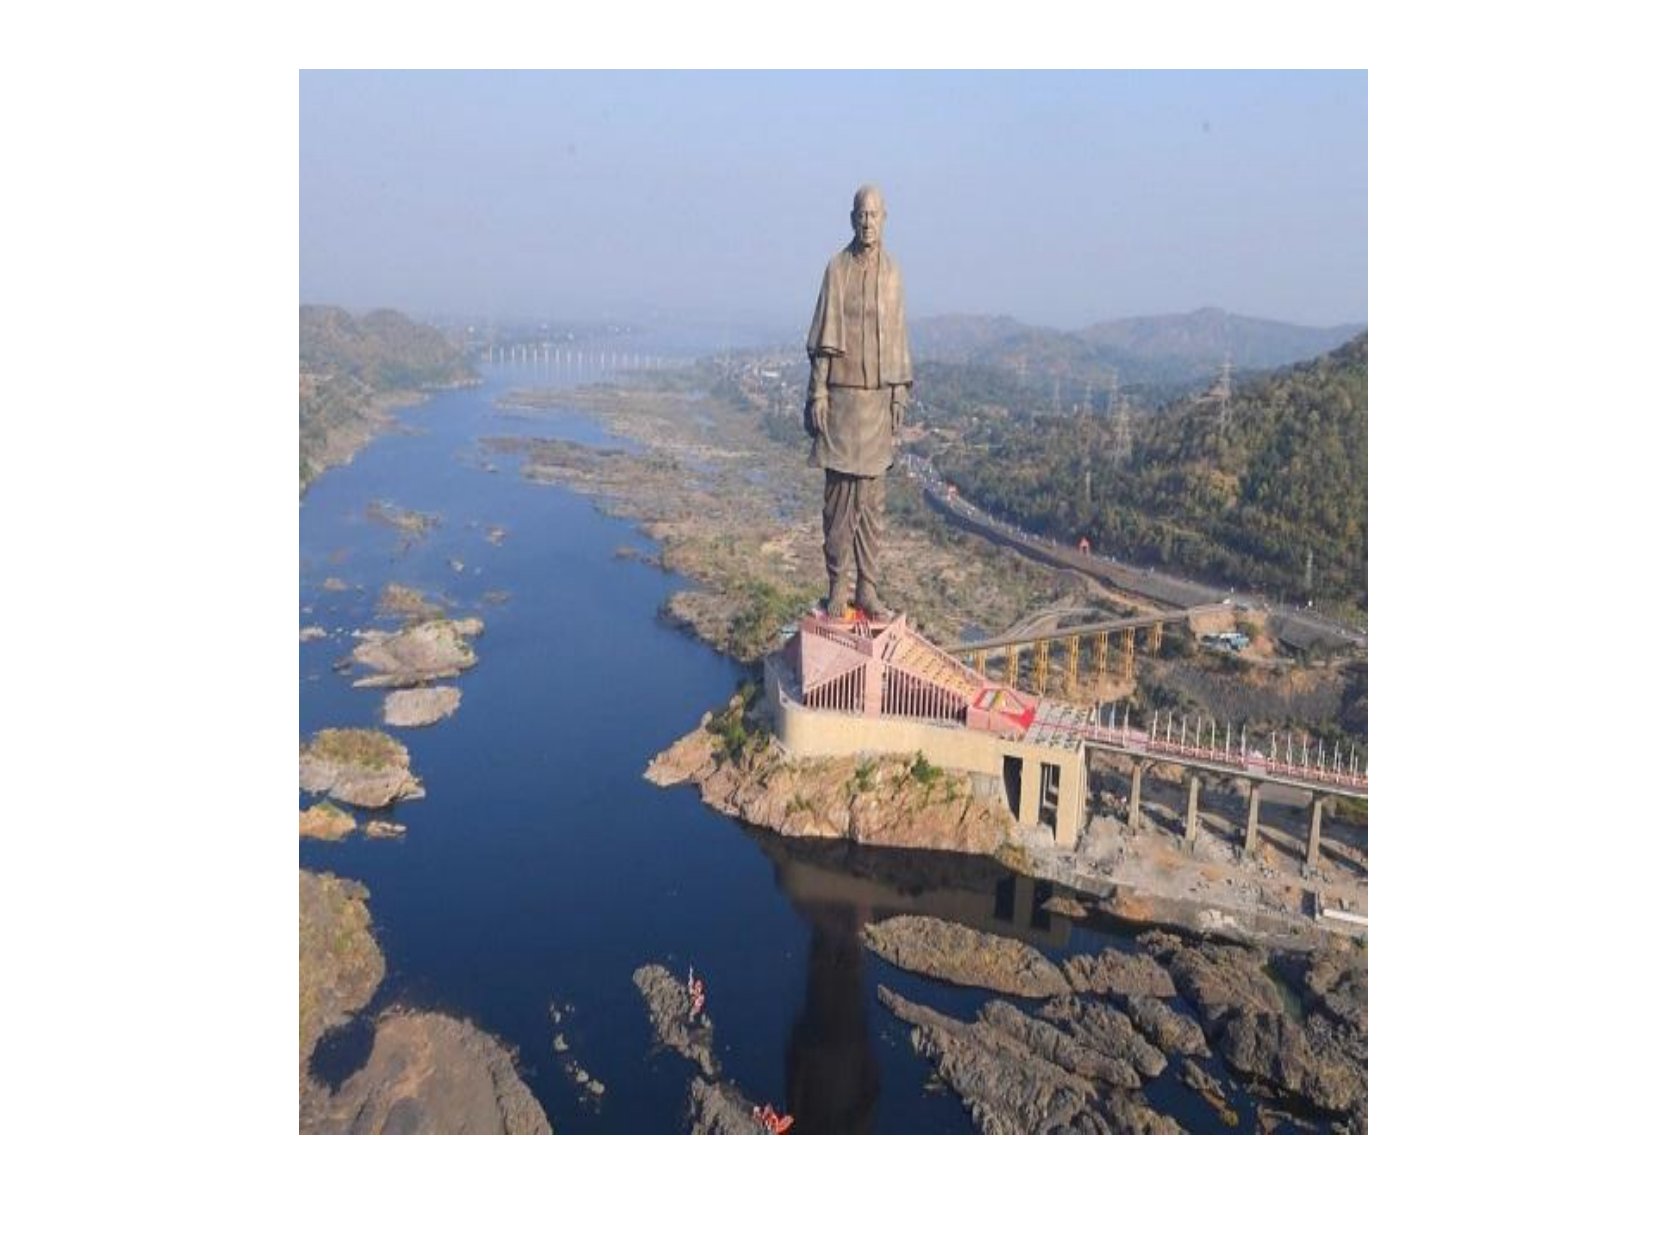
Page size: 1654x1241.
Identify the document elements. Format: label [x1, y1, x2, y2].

picture [299, 69, 1368, 1135]
